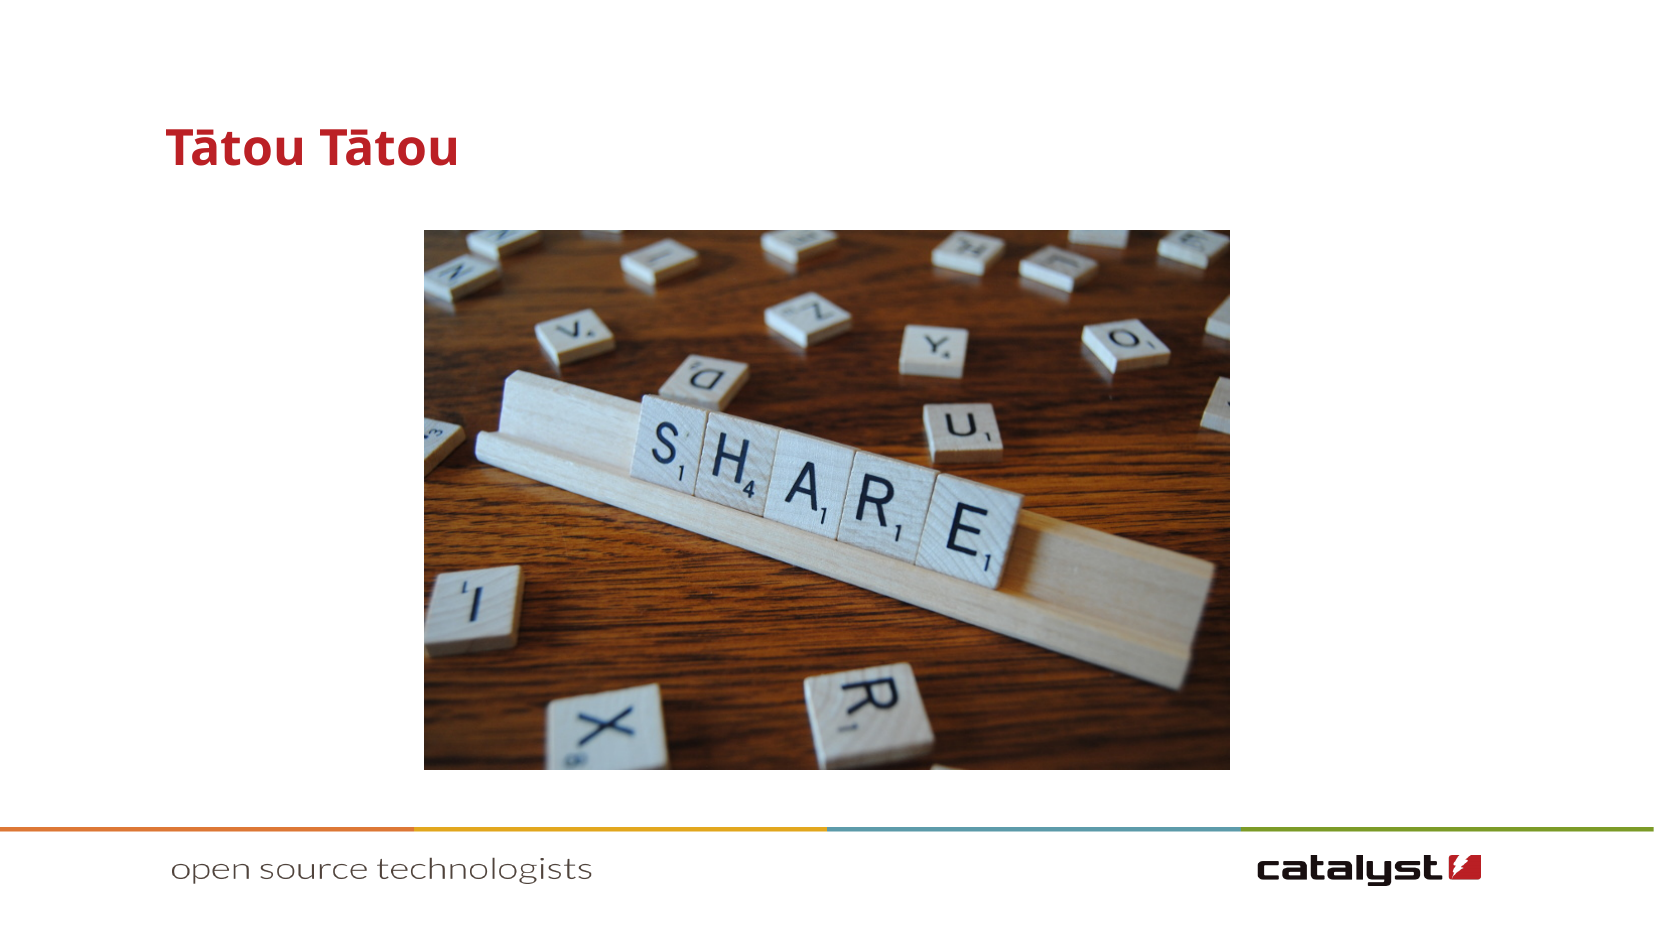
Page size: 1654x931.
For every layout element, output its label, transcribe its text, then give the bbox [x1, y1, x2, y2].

picture [424, 230, 1230, 770]
picture [0, 827, 1654, 886]
title Tātou Tātou [165, 68, 1489, 224]
